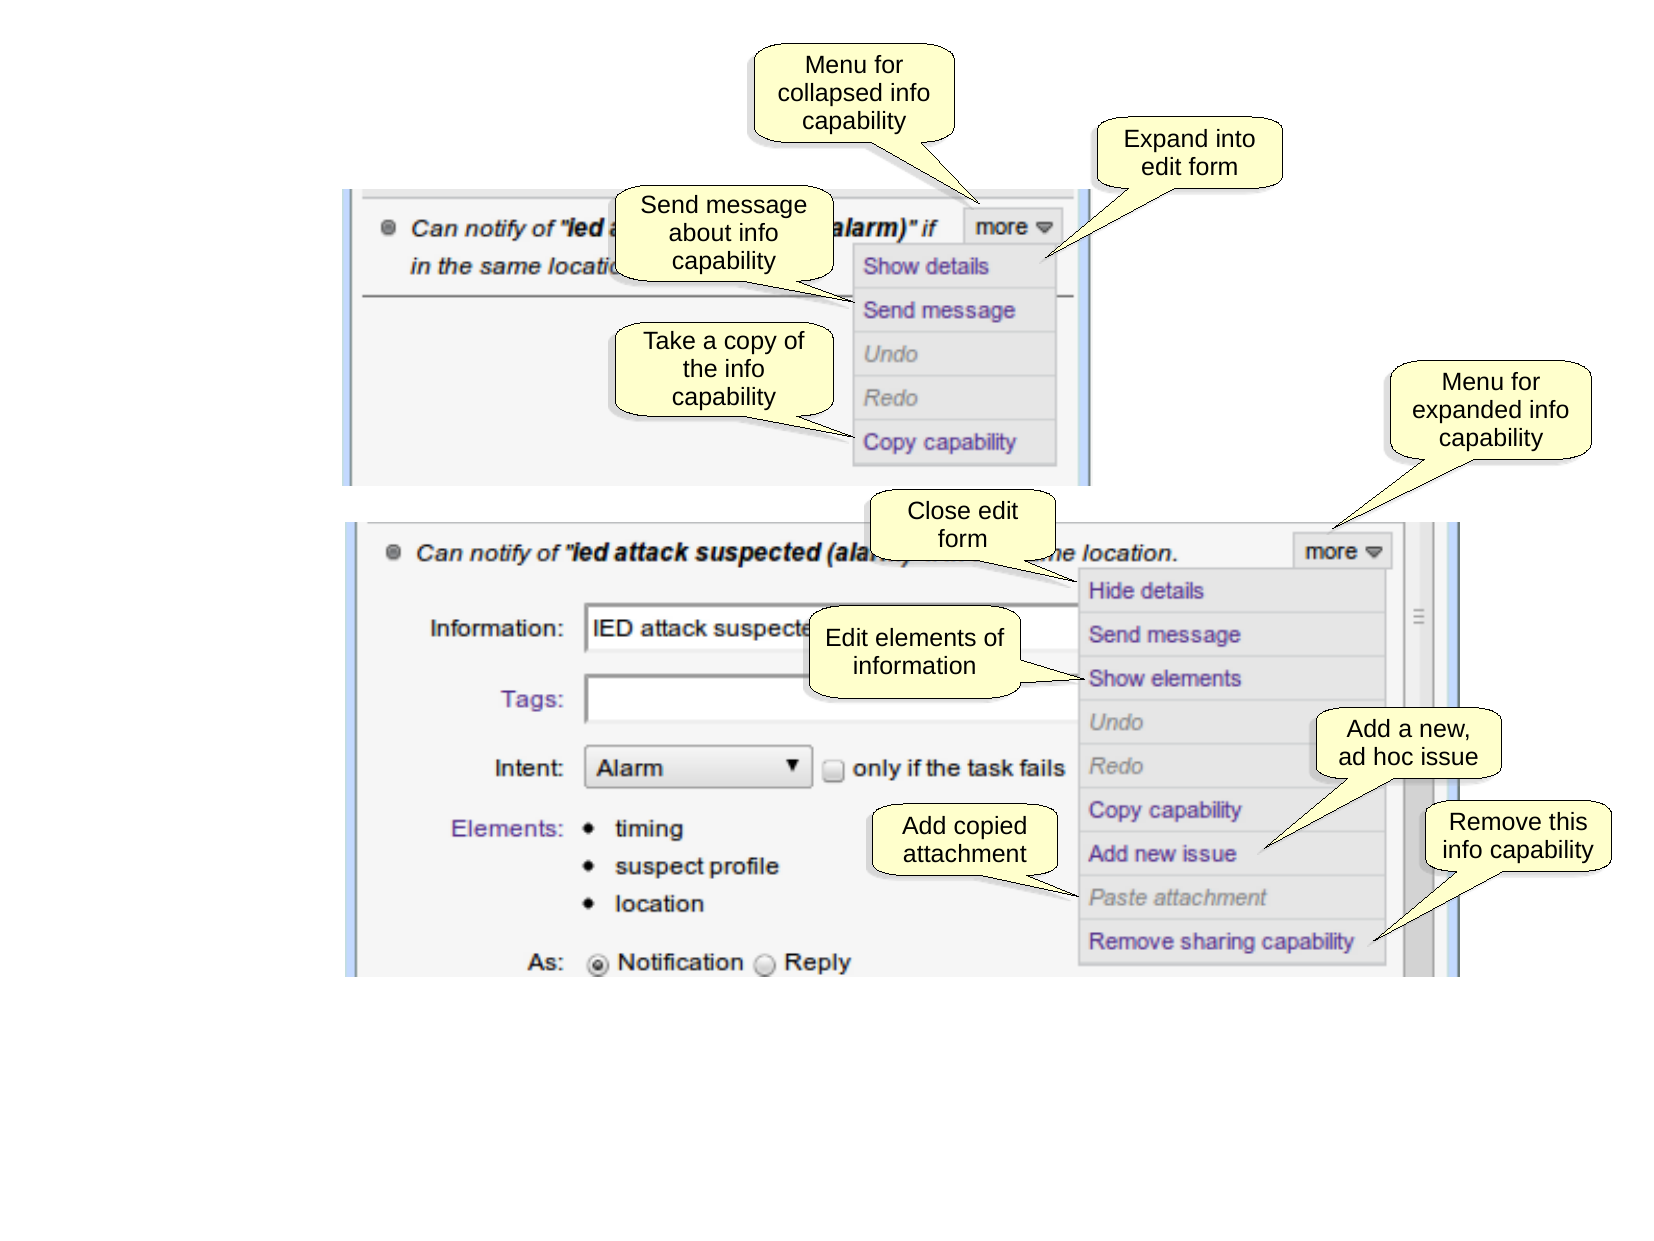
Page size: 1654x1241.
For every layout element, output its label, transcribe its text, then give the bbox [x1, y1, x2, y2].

text_box Remove this info capability [1373, 800, 1612, 941]
text_box Menu for expanded info capability [1332, 360, 1592, 529]
text_box Take a copy of the info capability [615, 322, 855, 438]
text_box Menu for collapsed info capability [754, 43, 980, 204]
text_box Send message about info capability [615, 185, 855, 303]
text_box Expand into edit form [1045, 116, 1283, 258]
text_box Add copied attachment [872, 803, 1079, 897]
text_box Add a new, ad hoc issue [1264, 707, 1502, 849]
text_box Close edit form [870, 489, 1077, 582]
text_box Edit elements of information [809, 605, 1085, 699]
picture [345, 522, 1460, 977]
picture [342, 189, 1093, 486]
